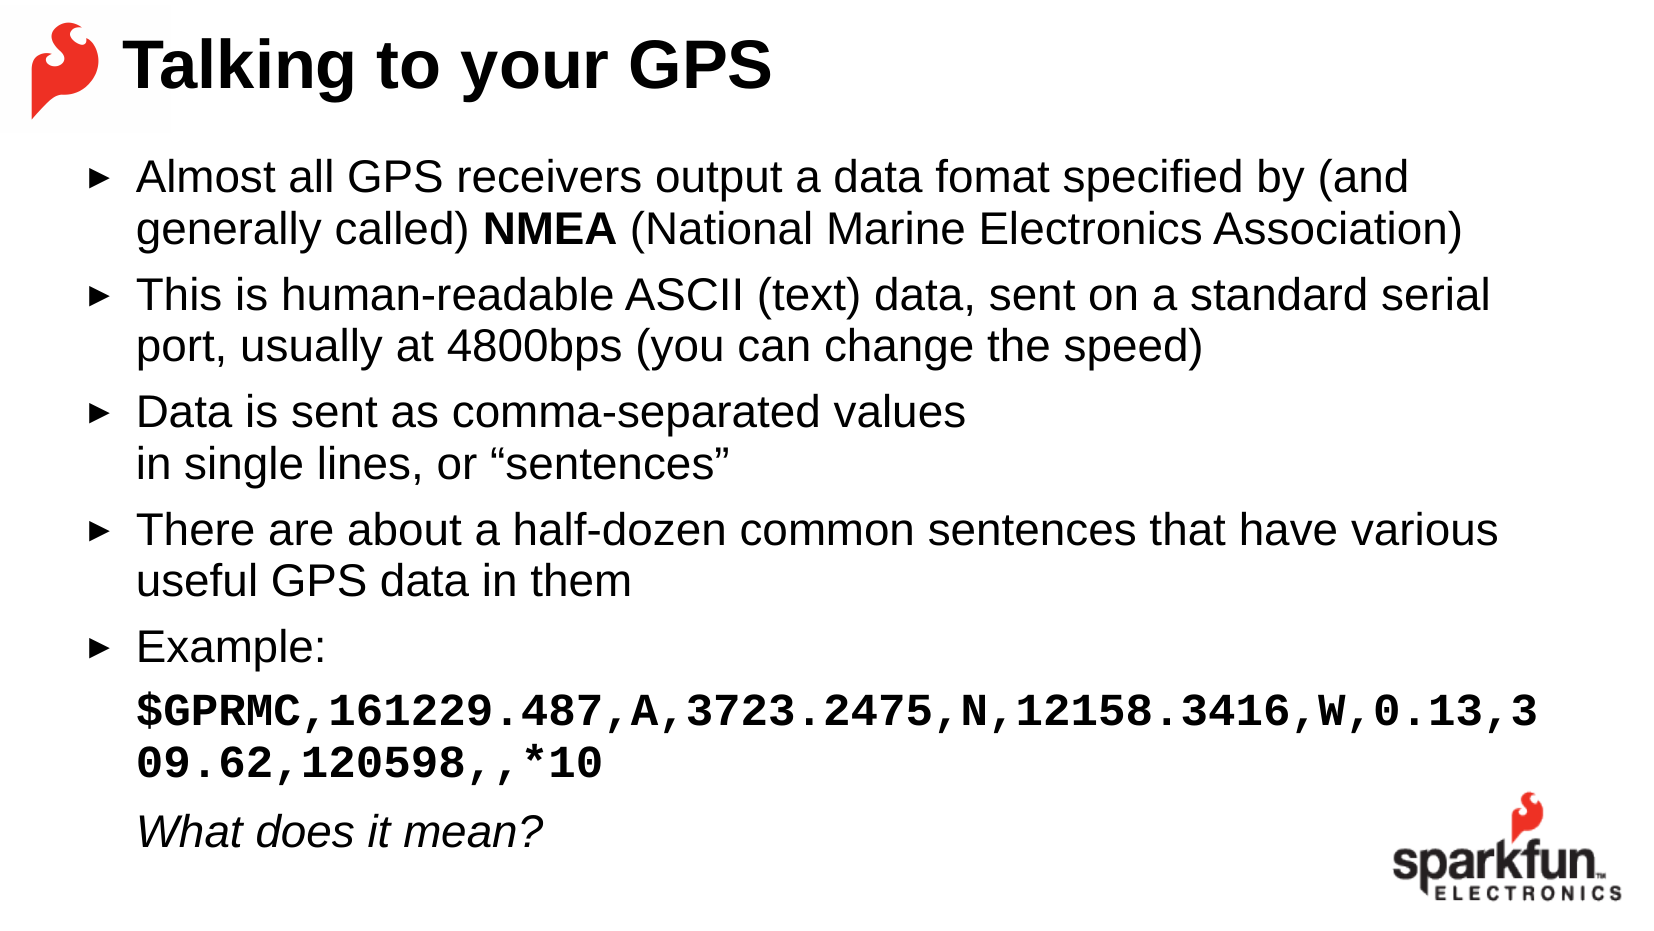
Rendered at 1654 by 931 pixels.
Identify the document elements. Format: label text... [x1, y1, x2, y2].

list Almost all GPS receivers output a data fomat specified by (and generally called) NMEA (National Marine Electronics Association) This is human-readable ASCII (text) data, sent on a standard serial port, usually at 4800bps (you can change the speed) Data is sent as comma-separated values in single lines, or “sentences” There are about a half-dozen common sentences that have various useful GPS data in them Example: $GPRMC,161229.487,A,3723.2475,N,12158.3416,W,0.13,309.62,120598,,*10 What does it mean? [64, 151, 1554, 857]
picture [0, 5, 171, 133]
title Talking to your GPS [122, 26, 1546, 104]
picture [1363, 749, 1651, 926]
